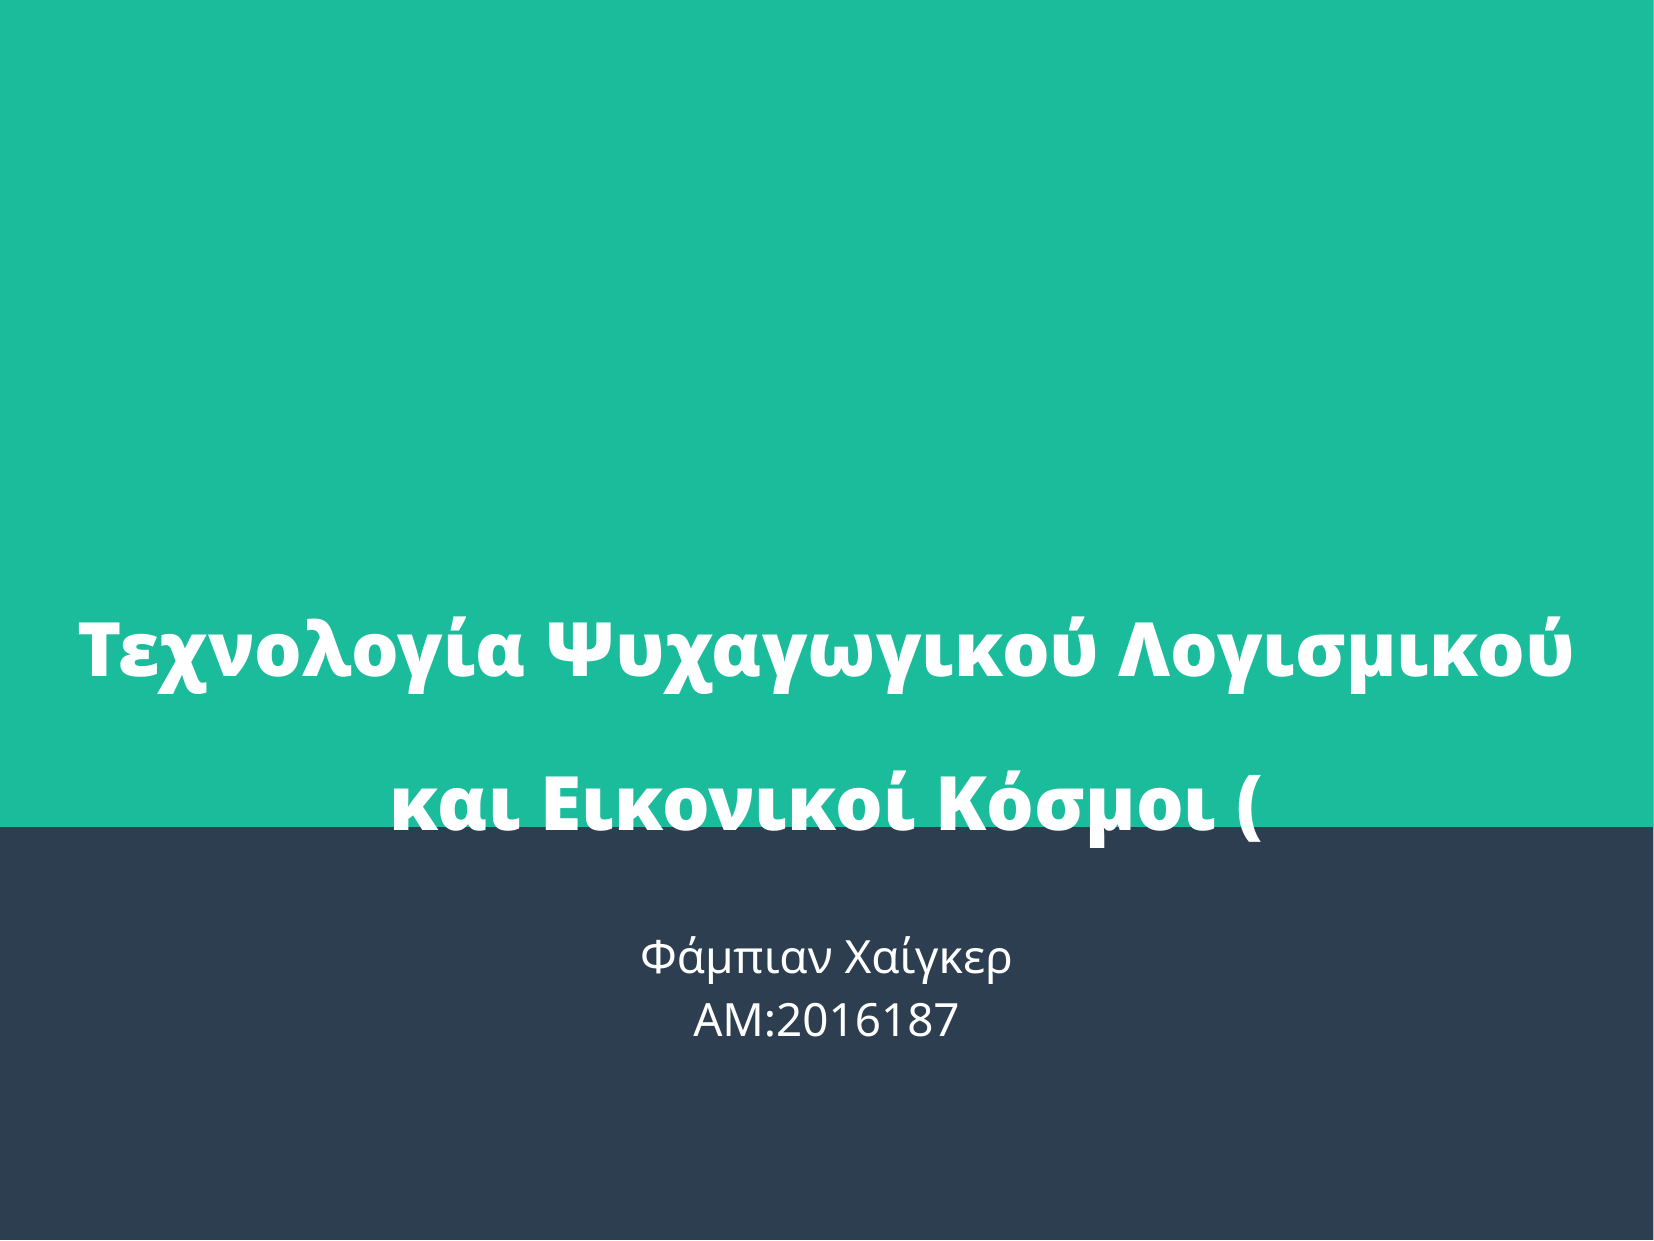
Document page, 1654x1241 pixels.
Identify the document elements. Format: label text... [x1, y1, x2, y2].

subtitle Φάμπιαν Χαίγκερ ΑΜ:2016187 [59, 856, 1595, 1182]
title Τεχνολογία Ψυχαγωγικού Λογισμικού και Εικονικοί Κόσμοι ( [59, 557, 1595, 841]
